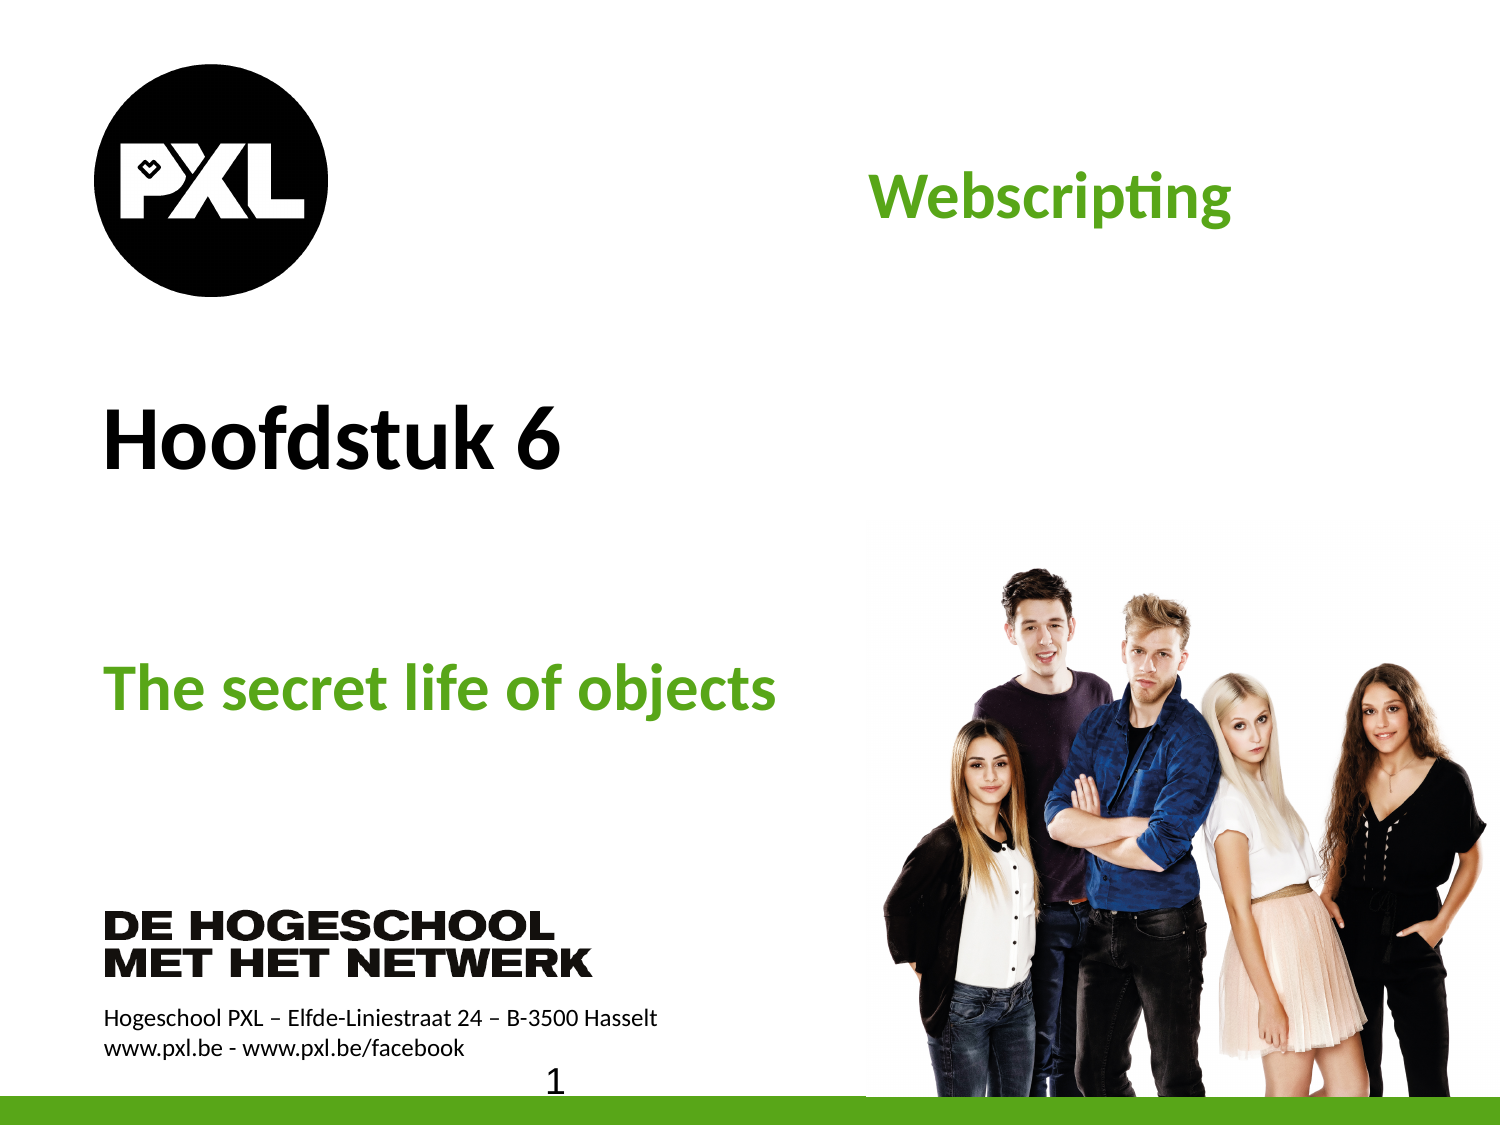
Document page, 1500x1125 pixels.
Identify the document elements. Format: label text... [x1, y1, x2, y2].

text_box <number> [530, 1049, 880, 1110]
picture [105, 909, 593, 977]
picture [866, 520, 1500, 1097]
text_box The secret life of objects [88, 635, 878, 823]
text_box Hoofdstuk 6 [87, 312, 1363, 554]
picture [94, 64, 328, 297]
